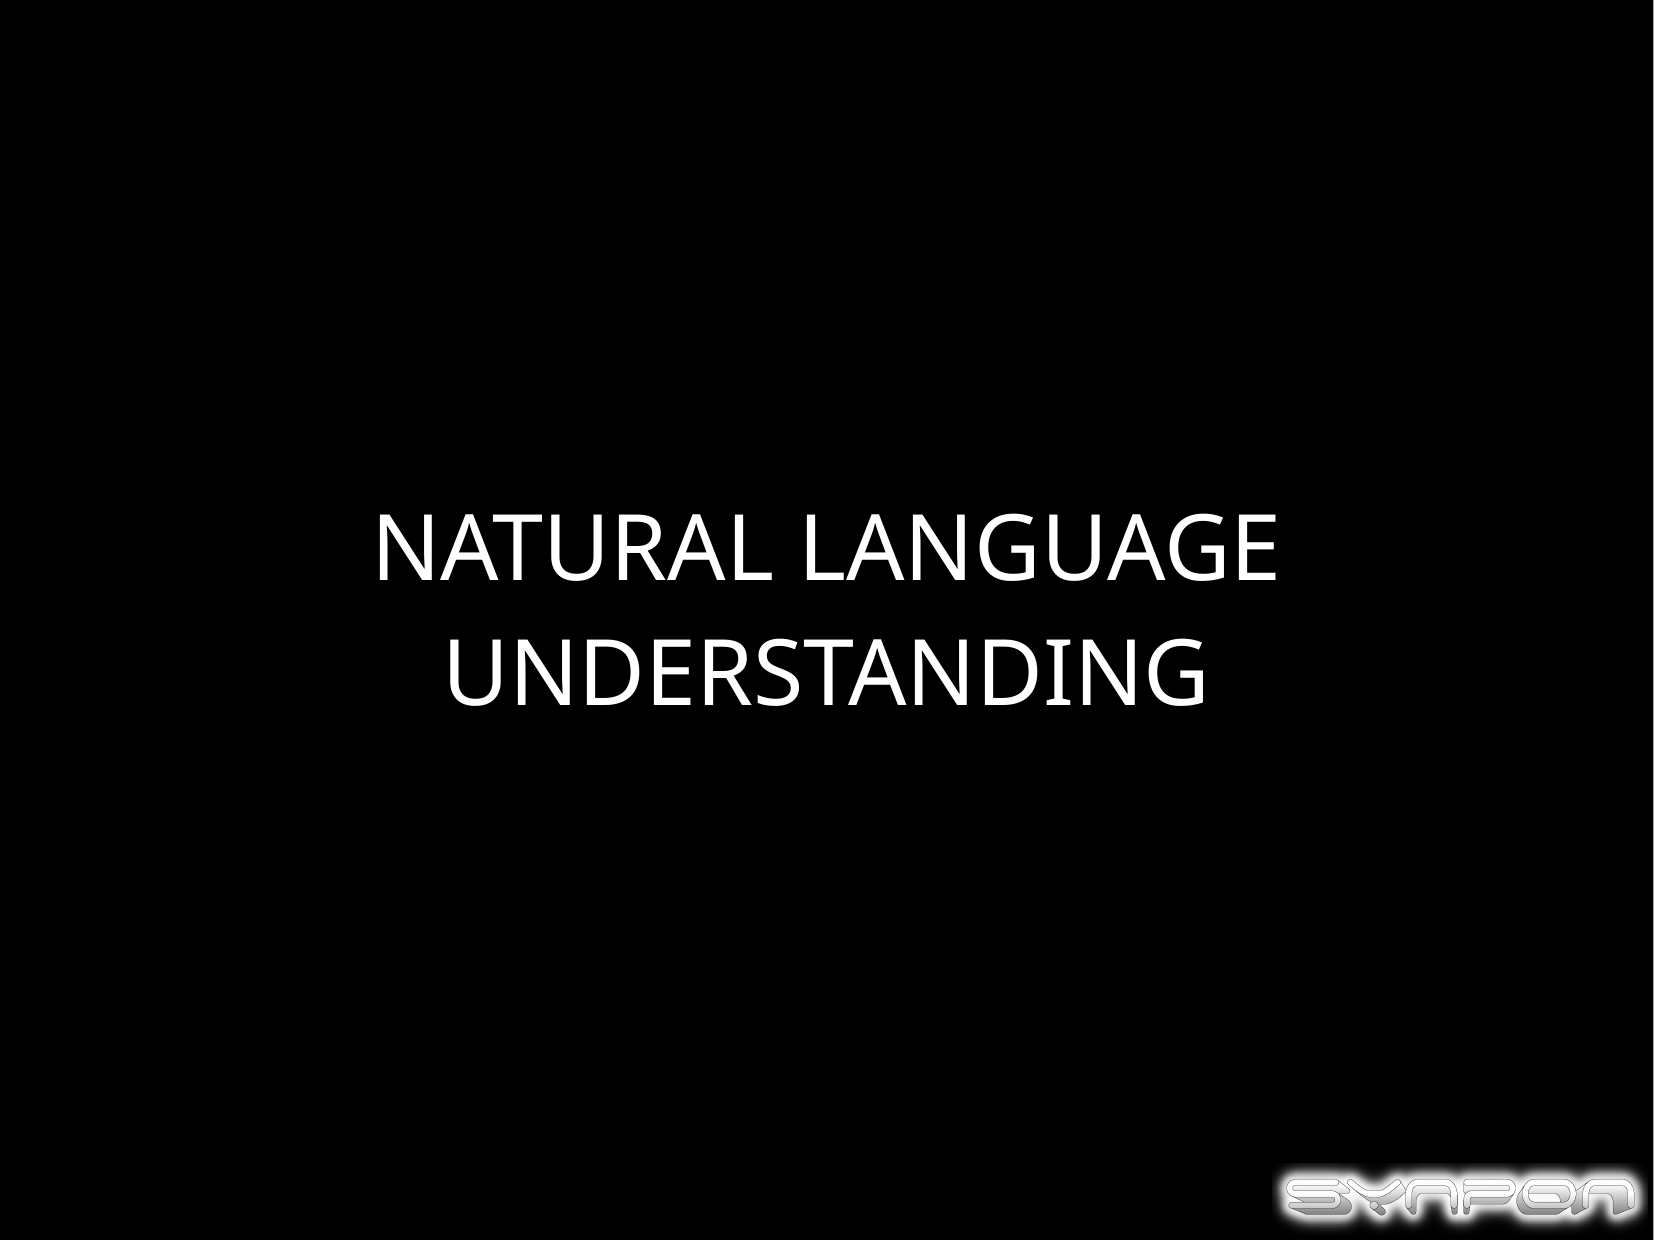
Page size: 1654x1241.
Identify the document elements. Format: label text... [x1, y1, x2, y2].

picture [1272, 1163, 1648, 1235]
title NATURAL LANGUAGE UNDERSTANDING [82, 504, 1571, 712]
